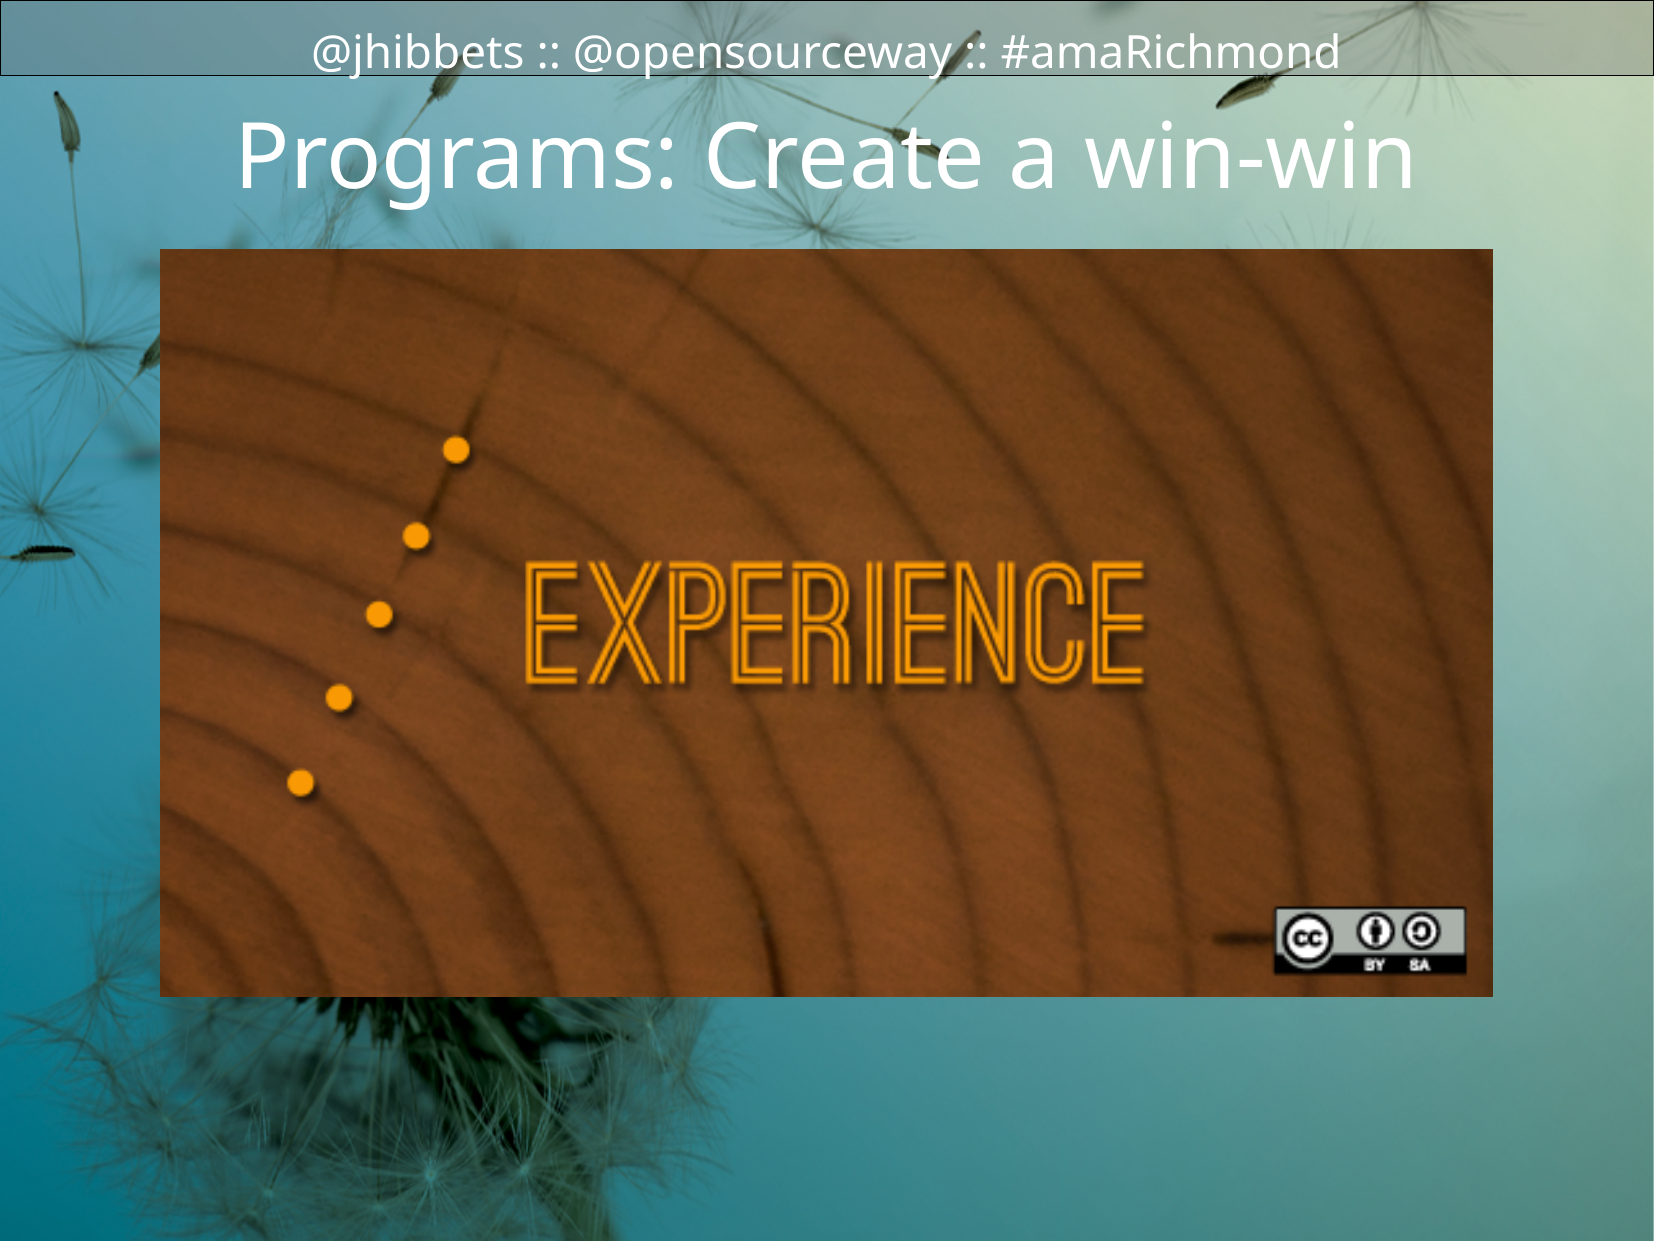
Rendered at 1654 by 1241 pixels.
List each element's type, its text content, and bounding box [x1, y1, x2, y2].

picture [0, 76, 1654, 1241]
title Programs: Create a win-win [82, 49, 1571, 257]
